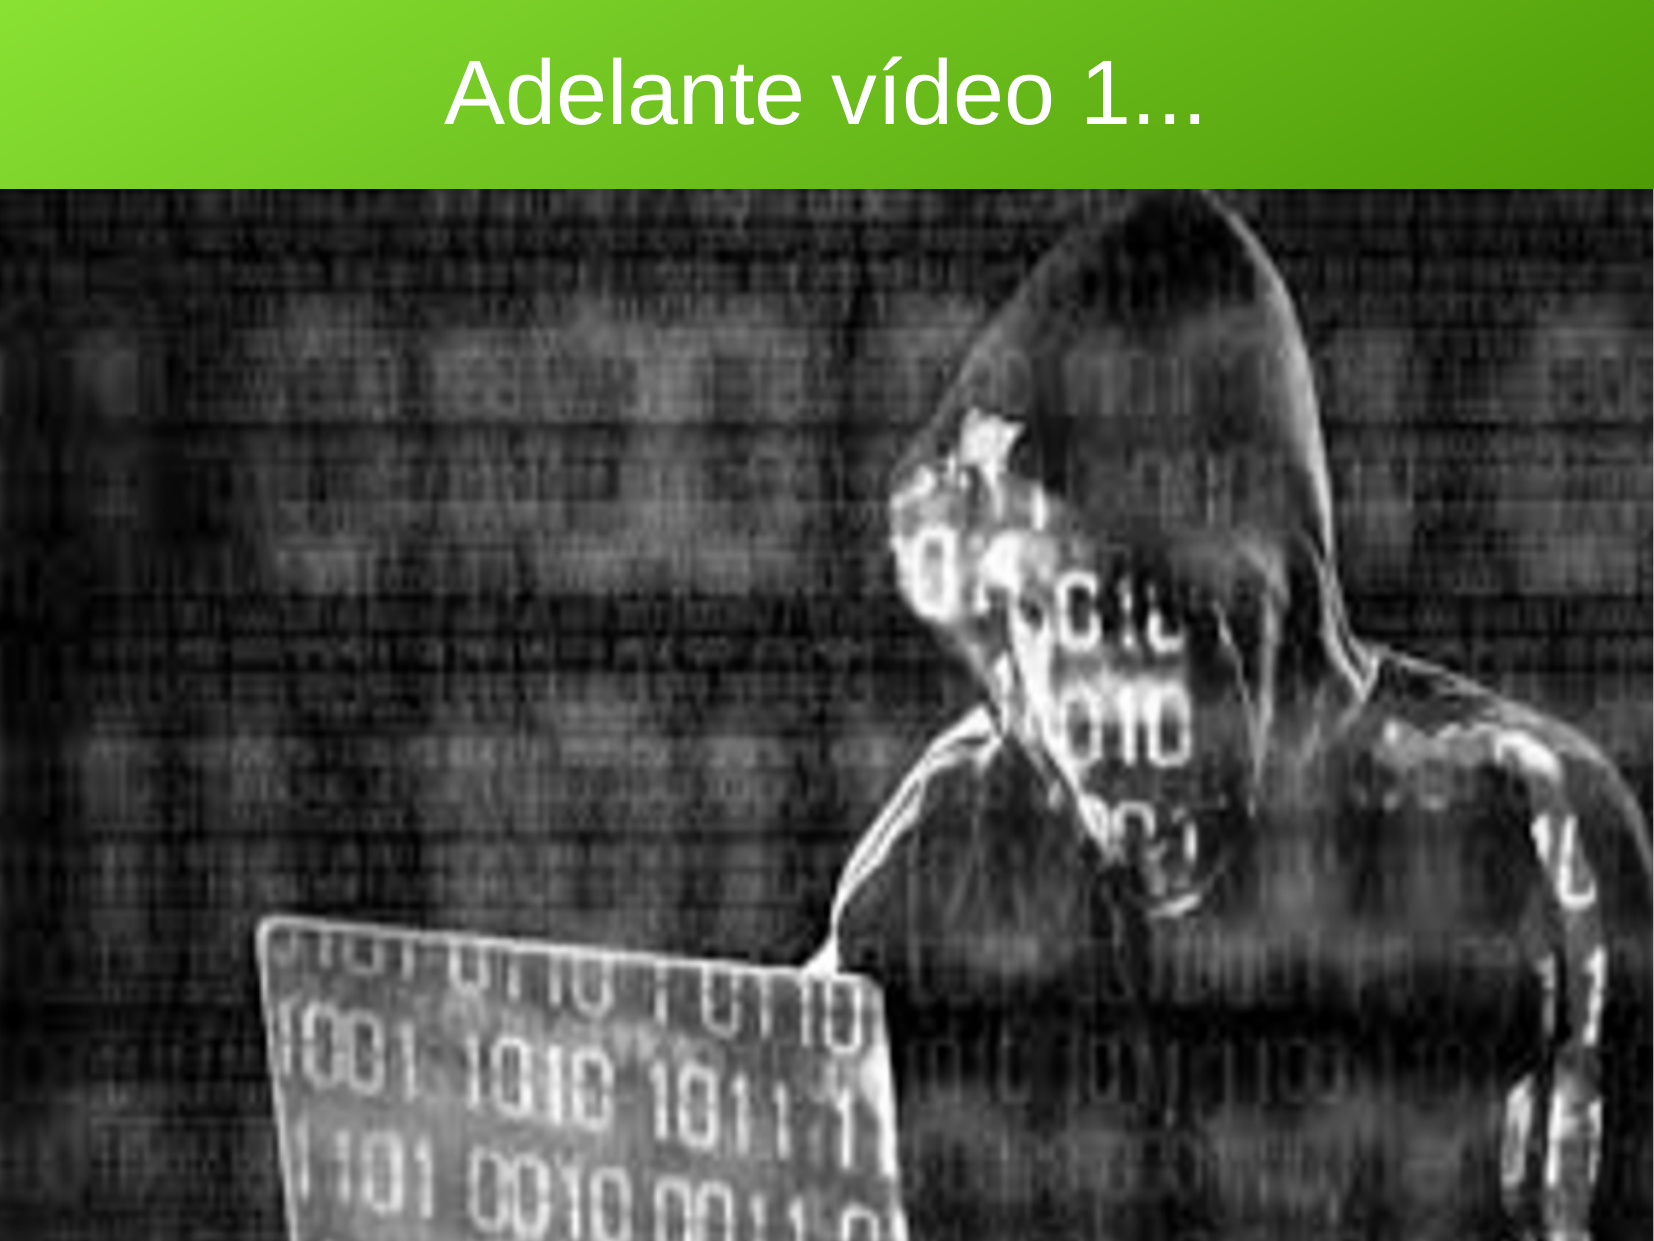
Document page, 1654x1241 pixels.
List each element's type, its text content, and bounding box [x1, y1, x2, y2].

title Adelante vídeo 1... [0, 0, 1654, 189]
picture [0, 189, 1654, 1241]
